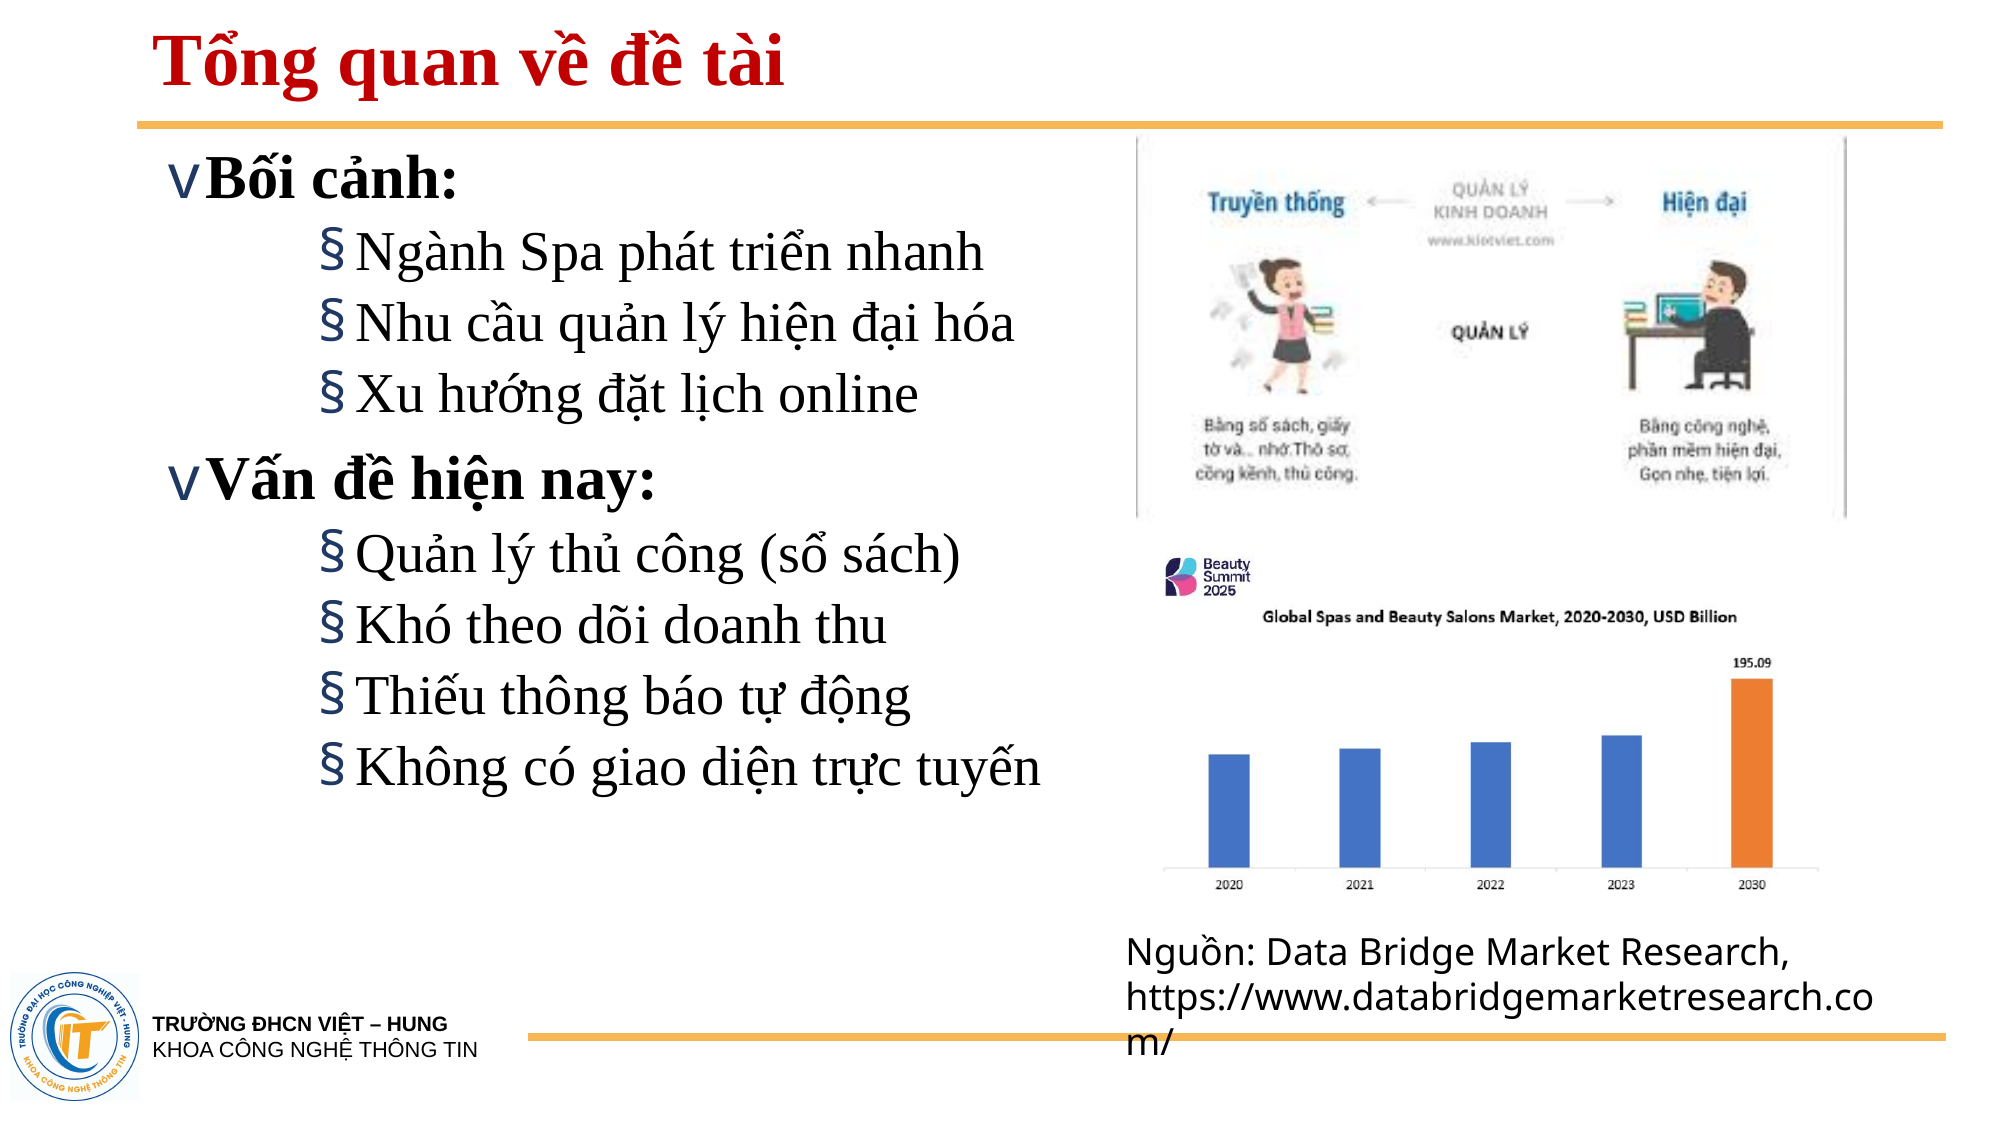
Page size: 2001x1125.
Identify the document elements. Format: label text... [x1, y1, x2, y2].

text_box Nguồn: Data Bridge Market Research, https://www.databridgemarketresearch.com/ [1110, 920, 1903, 1027]
picture [1151, 535, 1832, 920]
title Tổng quan về đề tài [137, 11, 1944, 112]
picture [1136, 135, 1847, 523]
list Bối cảnh: Ngành Spa phát triển nhanh Nhu cầu quản lý hiện đại hóa Xu hướng đặt lịch online Vấn đề hiện nay: Quản lý thủ công (sổ sách) Khó theo dõi doanh thu Thiếu thông báo tự động Không có giao diện trực tuyến [153, 136, 1960, 989]
